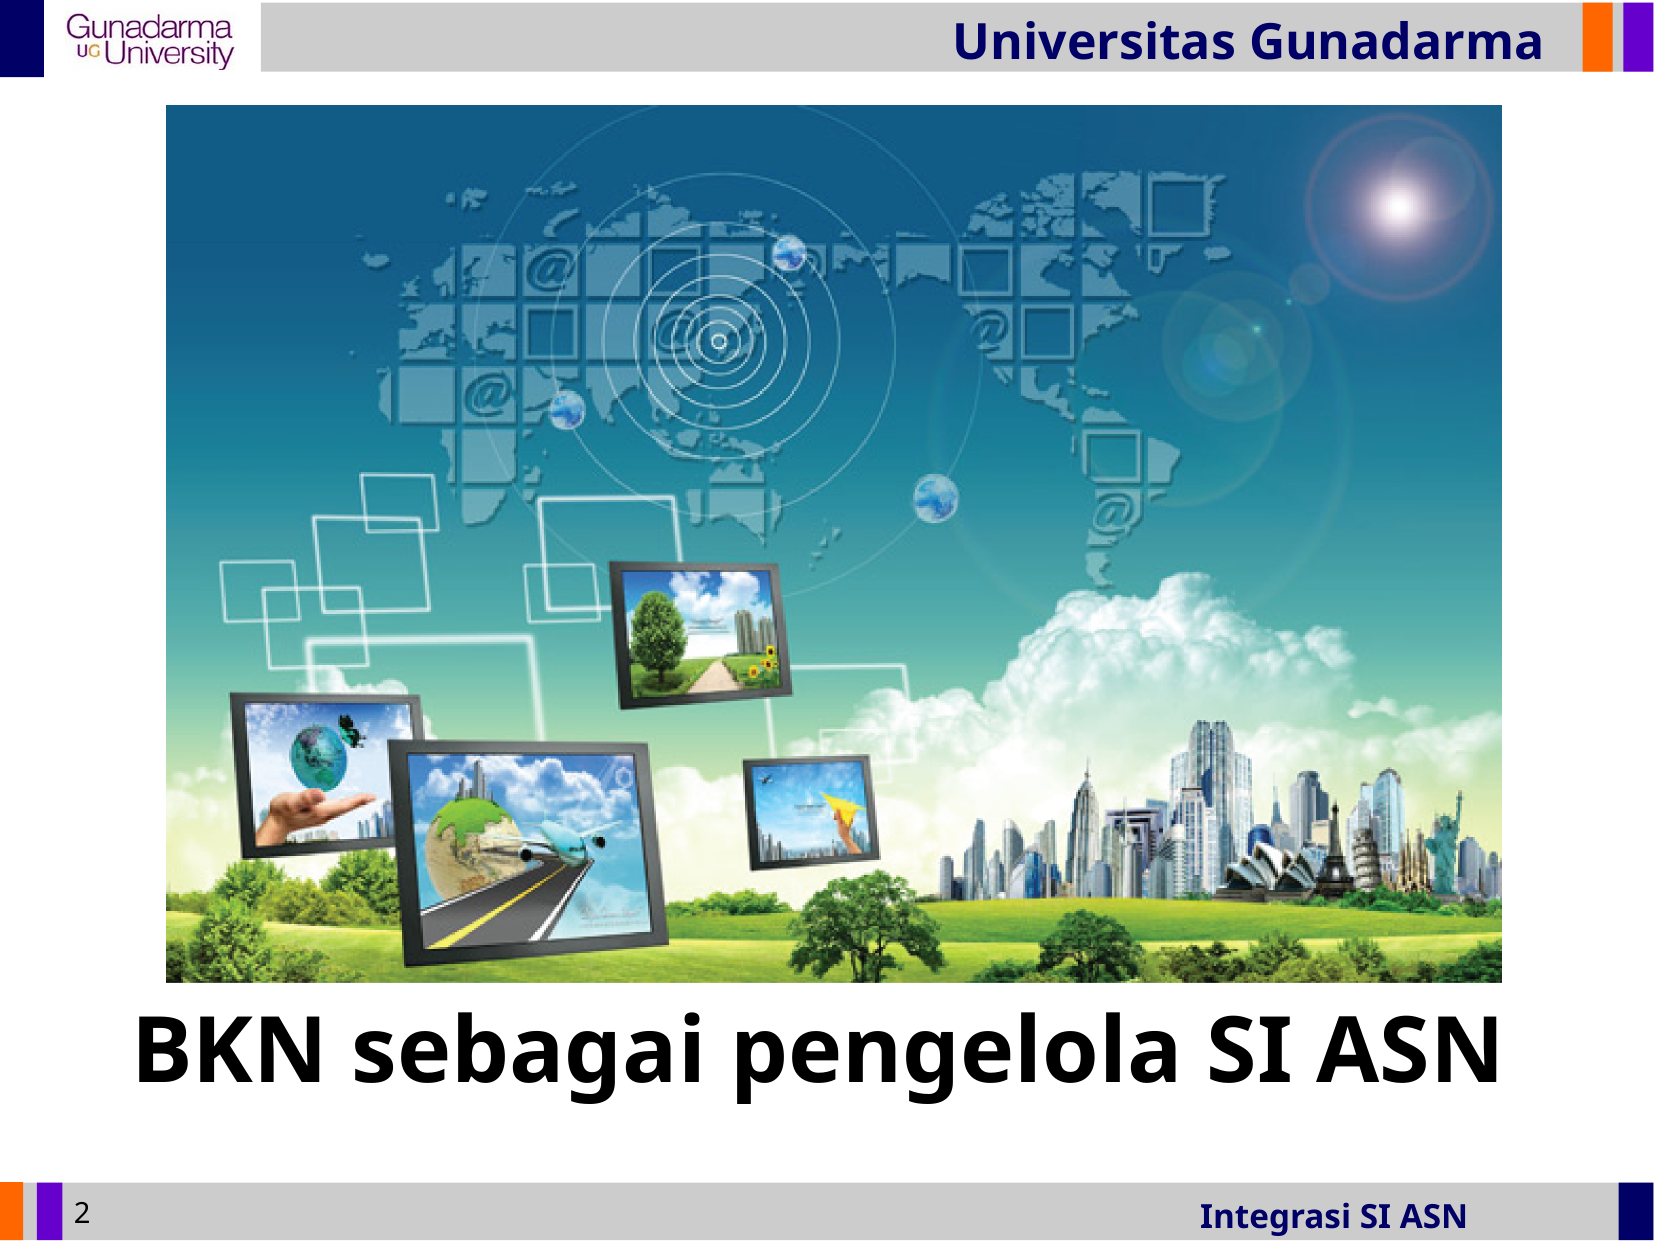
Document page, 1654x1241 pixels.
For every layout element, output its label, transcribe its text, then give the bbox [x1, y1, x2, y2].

title BKN sebagai pengelola SI ASN [62, 983, 1576, 1111]
picture [65, 0, 235, 70]
picture [166, 105, 1502, 983]
